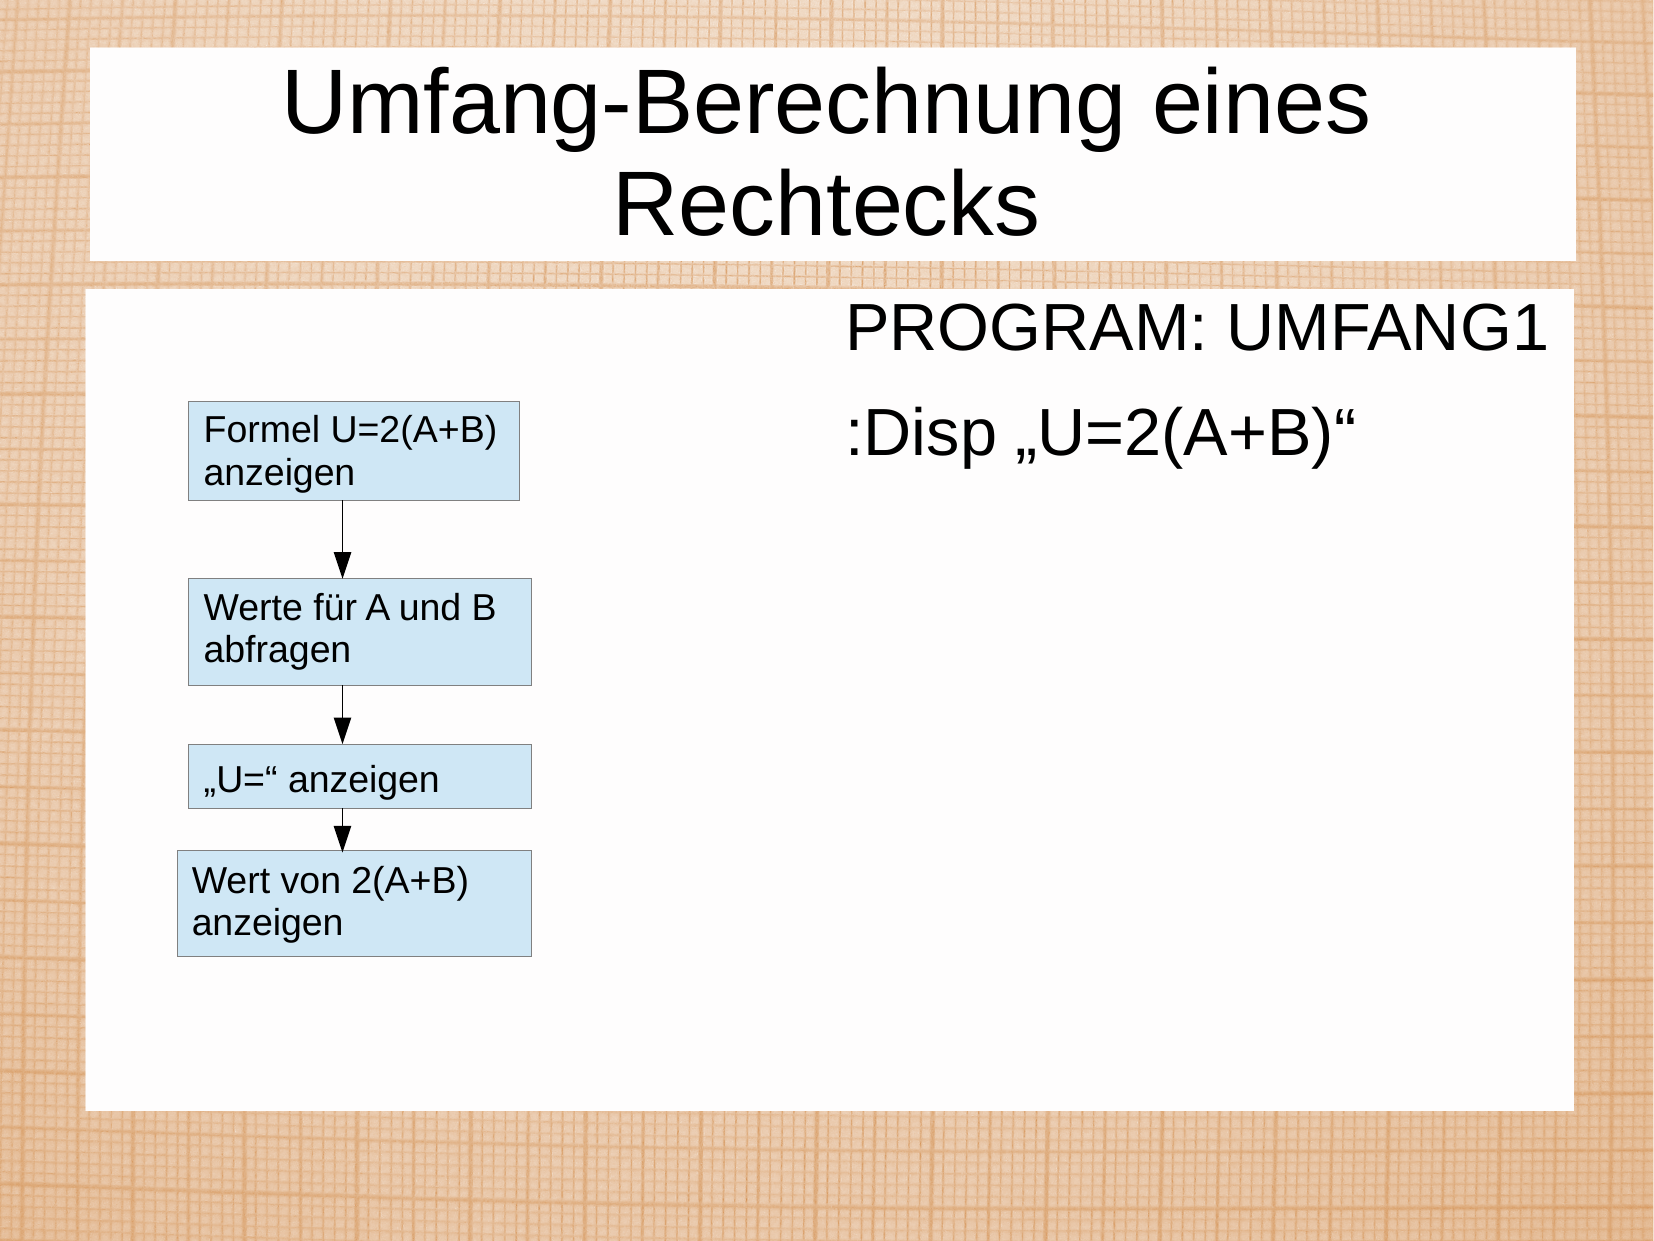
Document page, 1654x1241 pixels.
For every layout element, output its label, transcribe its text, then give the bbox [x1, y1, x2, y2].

text_box Wert von 2(A+B) anzeigen [177, 852, 532, 952]
text_box Formel U=2(A+B) anzeigen [188, 401, 532, 501]
title Umfang-Berechnung eines Rechtecks [82, 49, 1571, 257]
text_box [188, 744, 532, 809]
text_box „U=“ anzeigen [188, 751, 520, 809]
text_box [188, 678, 532, 686]
text_box Werte für A und B abfragen [188, 578, 532, 678]
picture [0, 0, 1654, 1241]
text_box [177, 952, 532, 957]
list PROGRAM: UMFANG1 :Disp „U=2(A+B)“ [845, 290, 1572, 1109]
